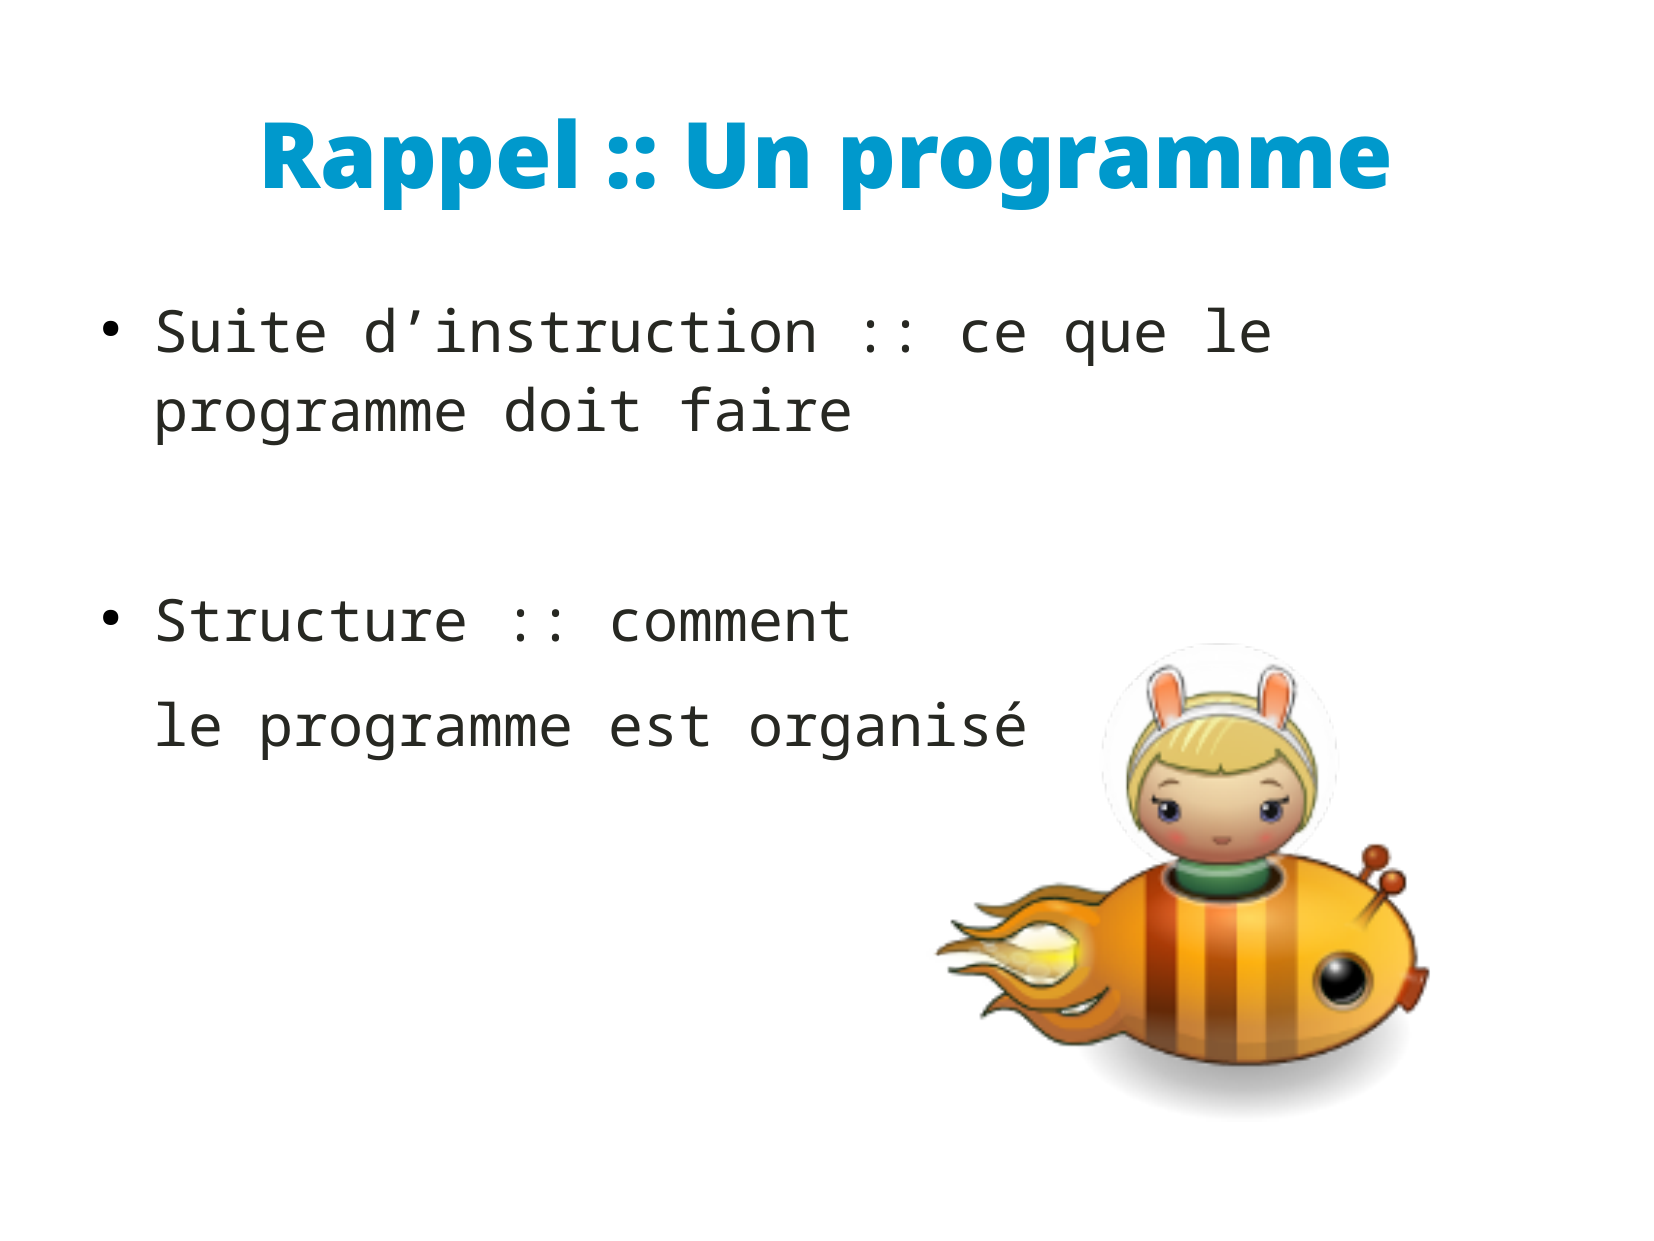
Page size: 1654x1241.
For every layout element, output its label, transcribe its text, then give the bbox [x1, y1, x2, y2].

list Suite d’instruction :: ce que le programme doit faire Structure :: comment le programme est organisé [82, 290, 1571, 1010]
title Rappel :: Un programme [82, 49, 1571, 257]
picture [923, 613, 1465, 1123]
